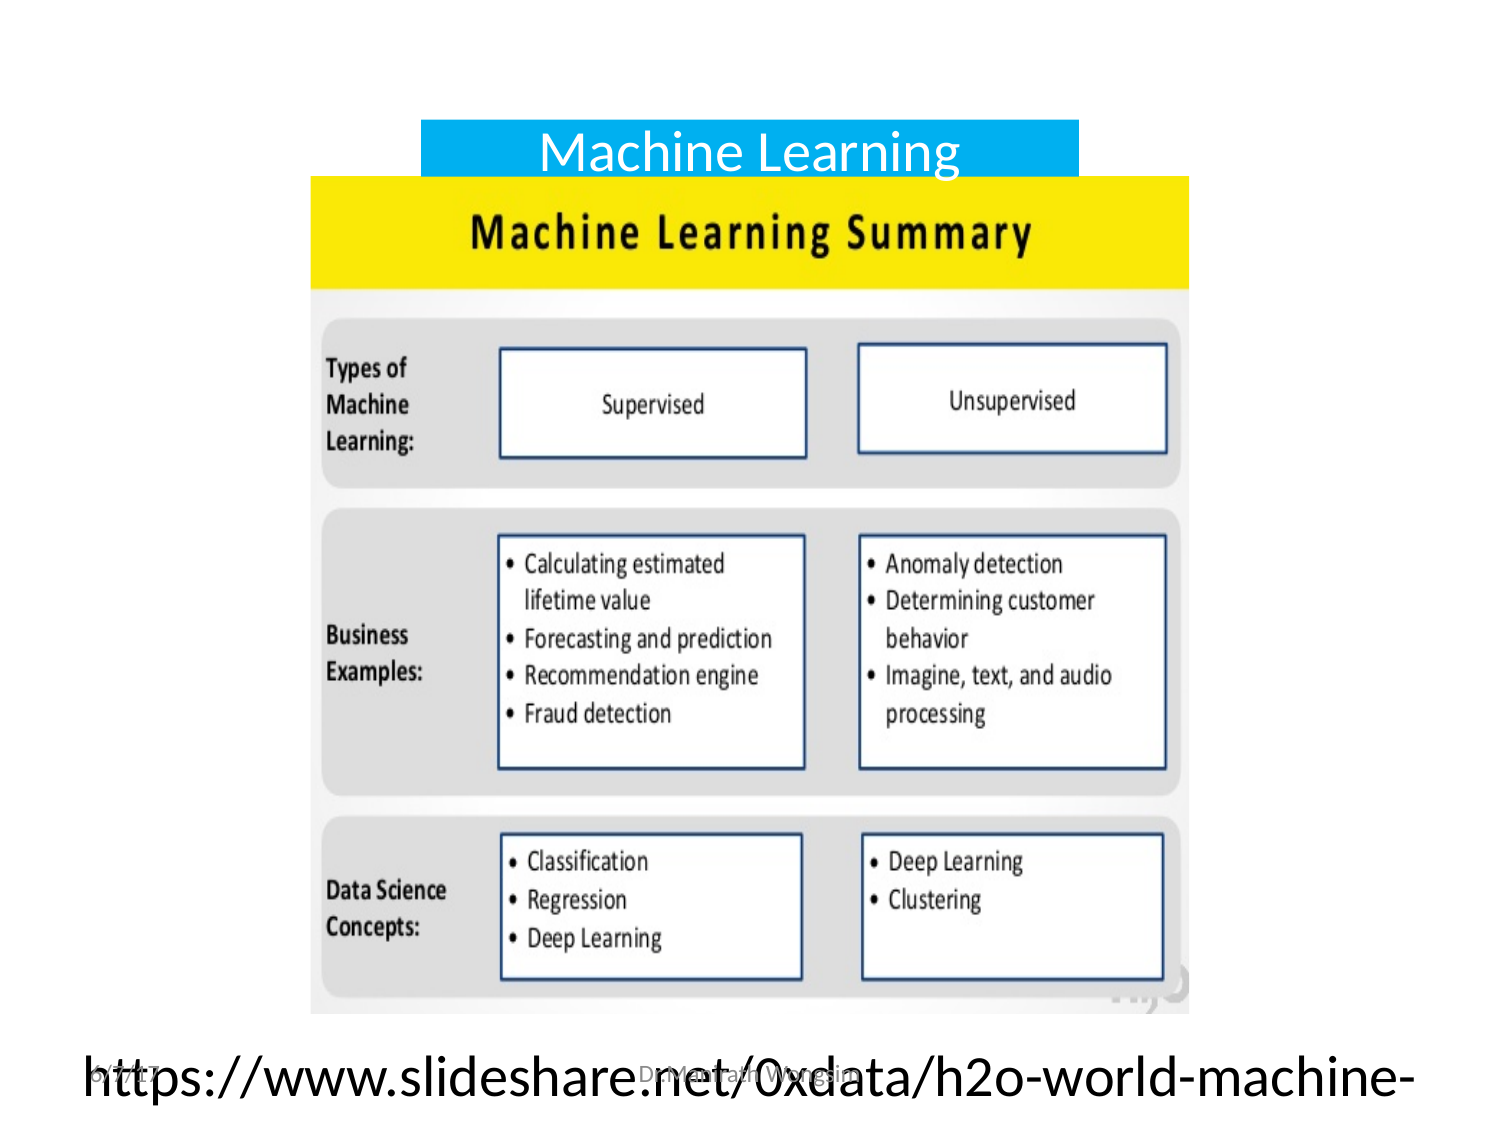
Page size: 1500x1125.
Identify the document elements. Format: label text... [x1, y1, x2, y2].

text_box 6/7/17 [74, 1042, 425, 1103]
text_box Dr.Manirath Wongsim [512, 1042, 988, 1103]
text_box Machine Learning [421, 119, 1079, 177]
picture [310, 176, 1190, 1014]
text_box https://www.slideshare.net/0xdata/h2o-world-machine-learning-for-nondata-scientists [0, 1030, 1500, 1125]
